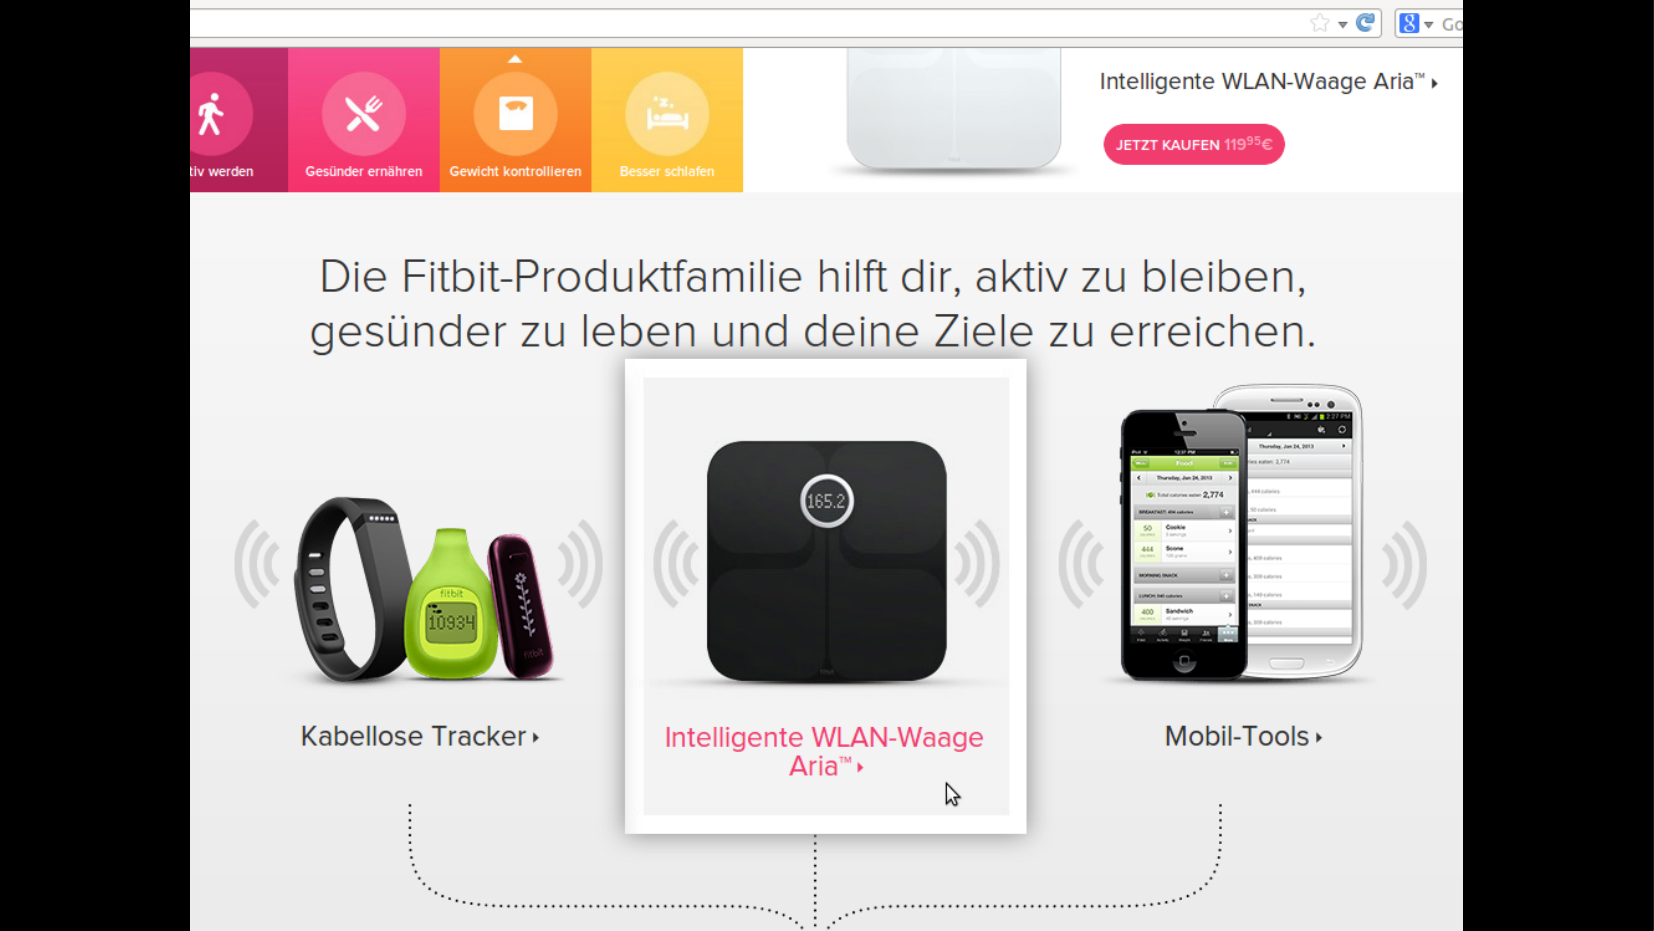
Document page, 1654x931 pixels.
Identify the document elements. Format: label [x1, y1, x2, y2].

picture [190, 0, 1463, 931]
